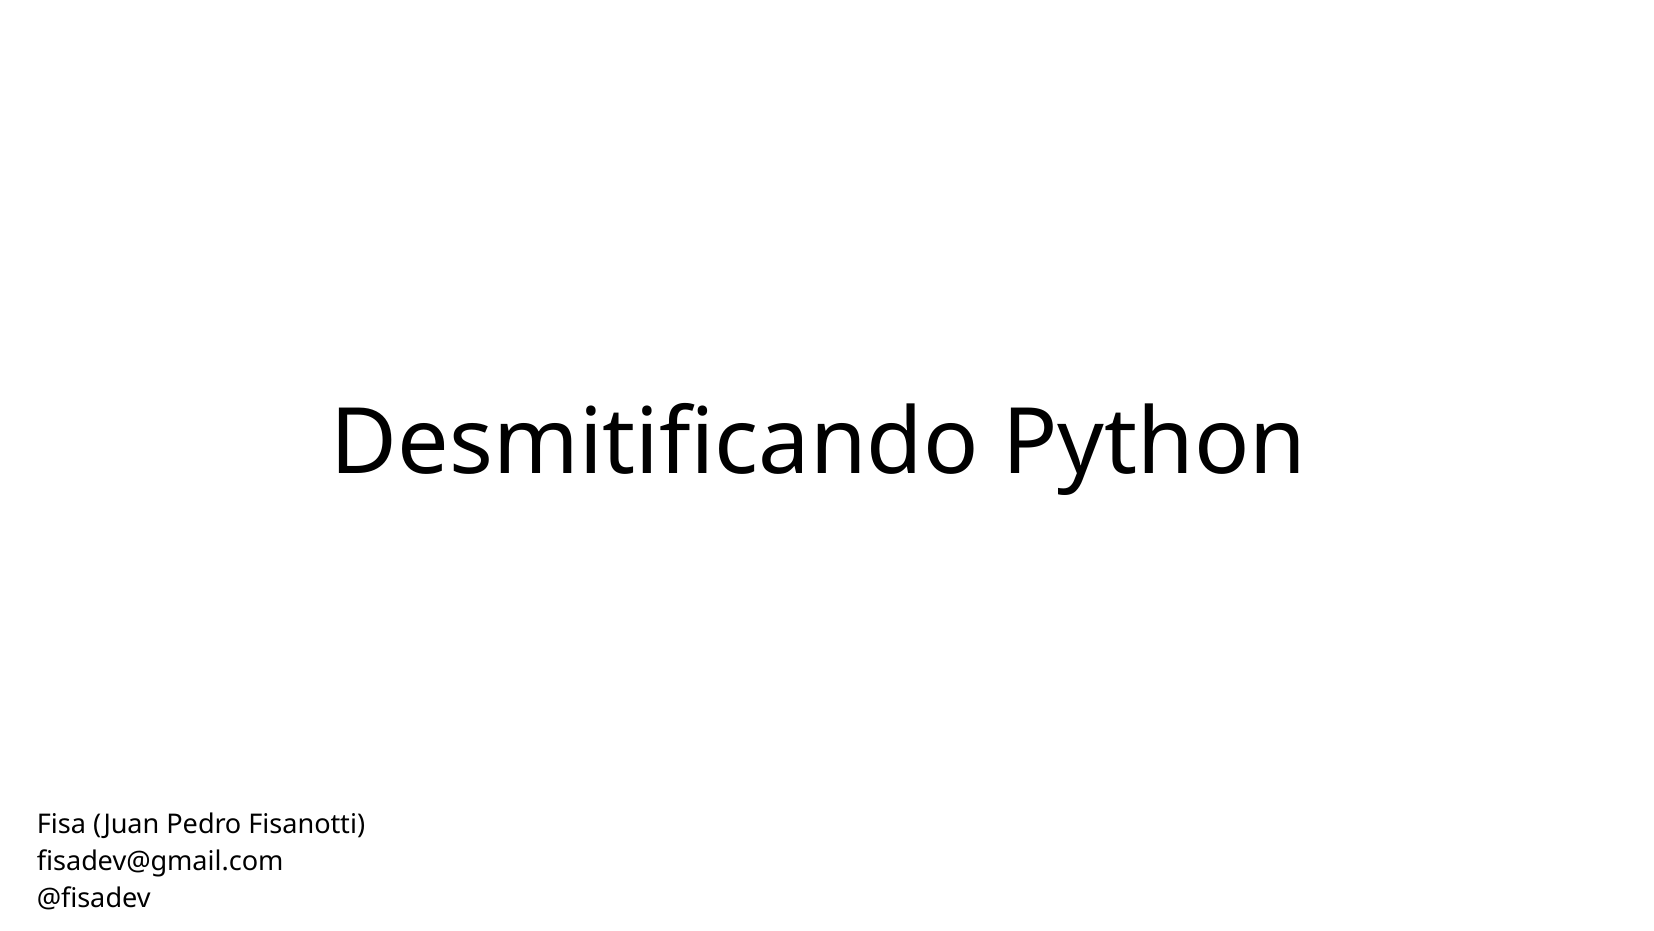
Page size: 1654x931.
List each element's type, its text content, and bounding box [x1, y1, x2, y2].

text_box Fisa (Juan Pedro Fisanotti) fisadev@gmail.com @fisadev [22, 797, 388, 914]
title Desmitificando Python [75, 360, 1564, 516]
